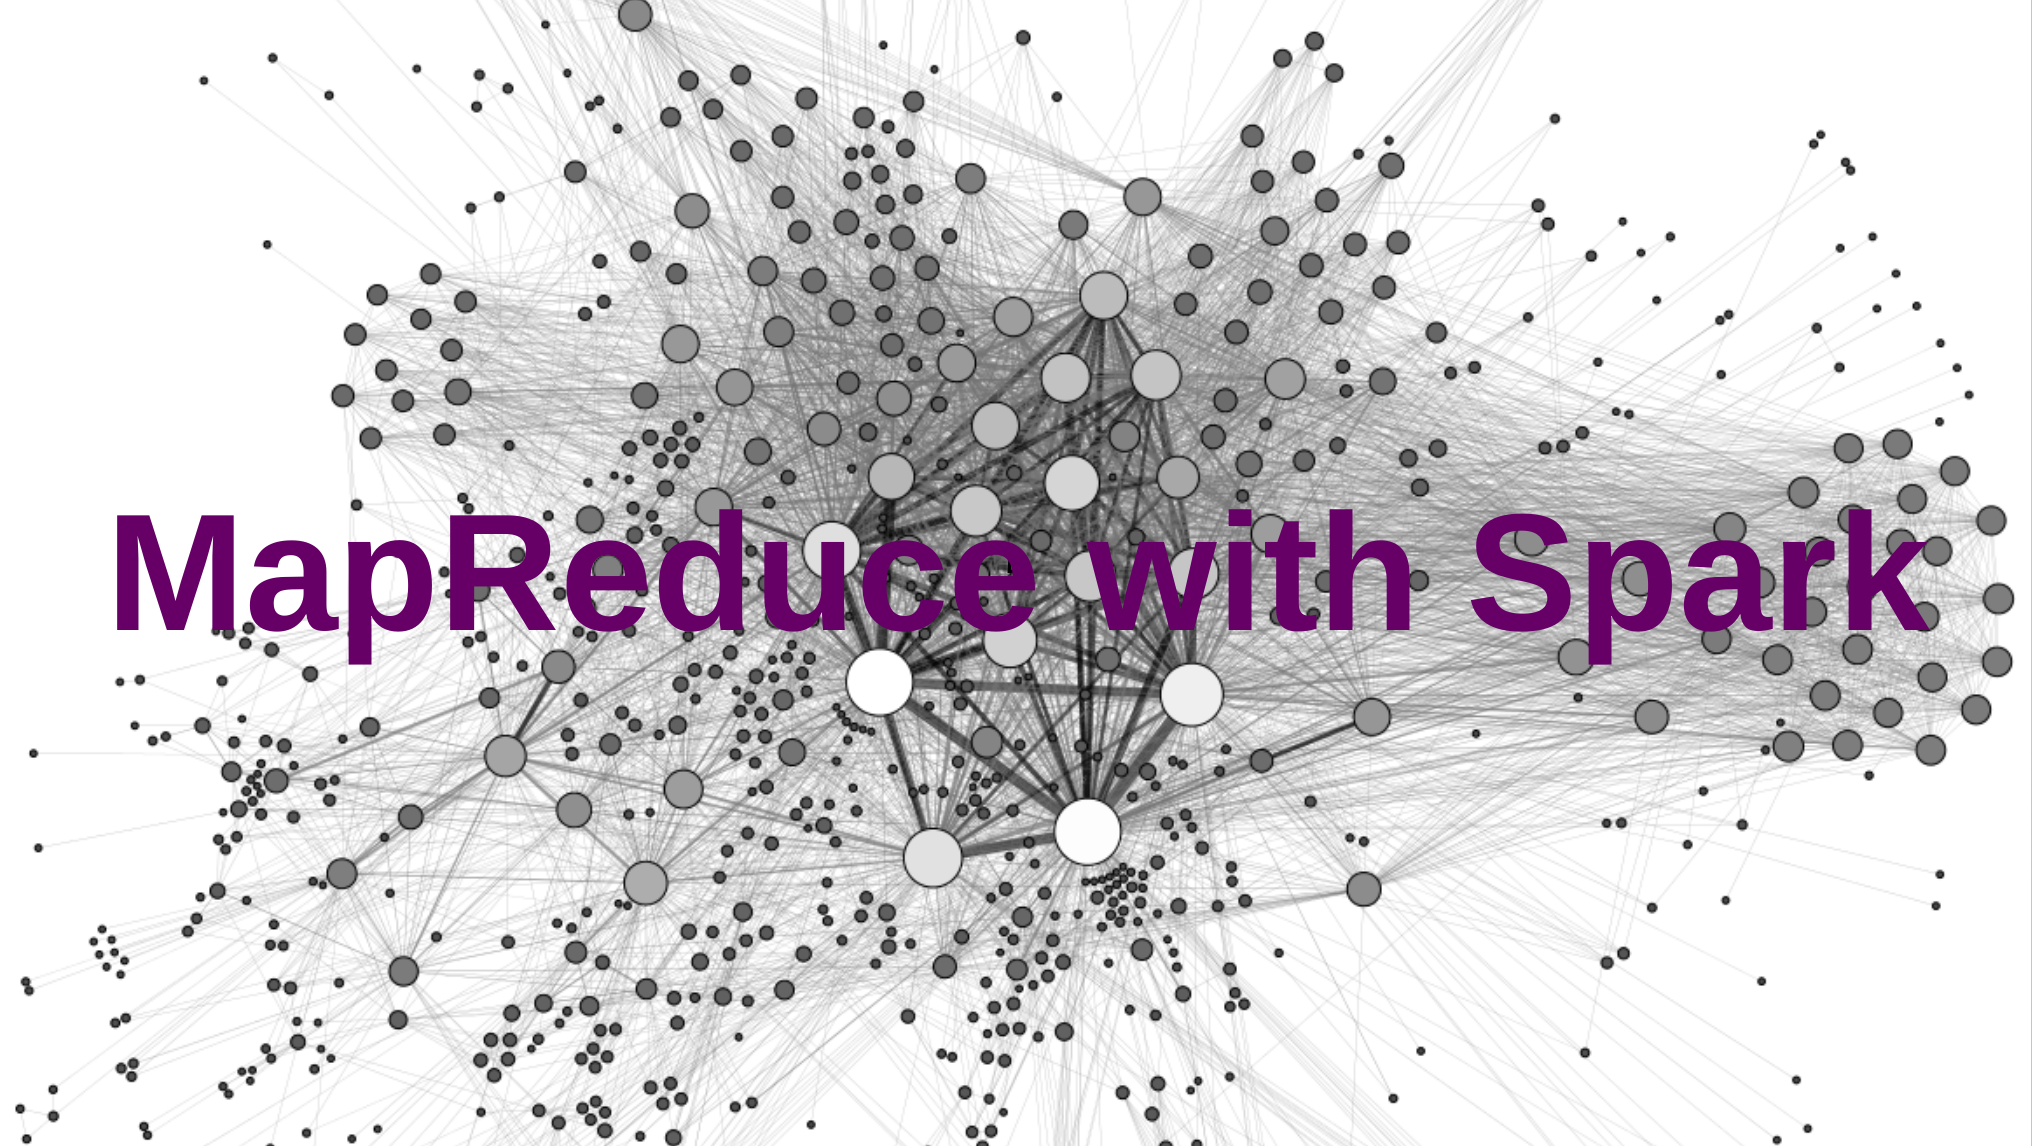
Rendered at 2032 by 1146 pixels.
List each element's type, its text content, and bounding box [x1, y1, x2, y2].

text_box MapReduce with Spark [91, 472, 1947, 674]
picture [0, 0, 2032, 1146]
